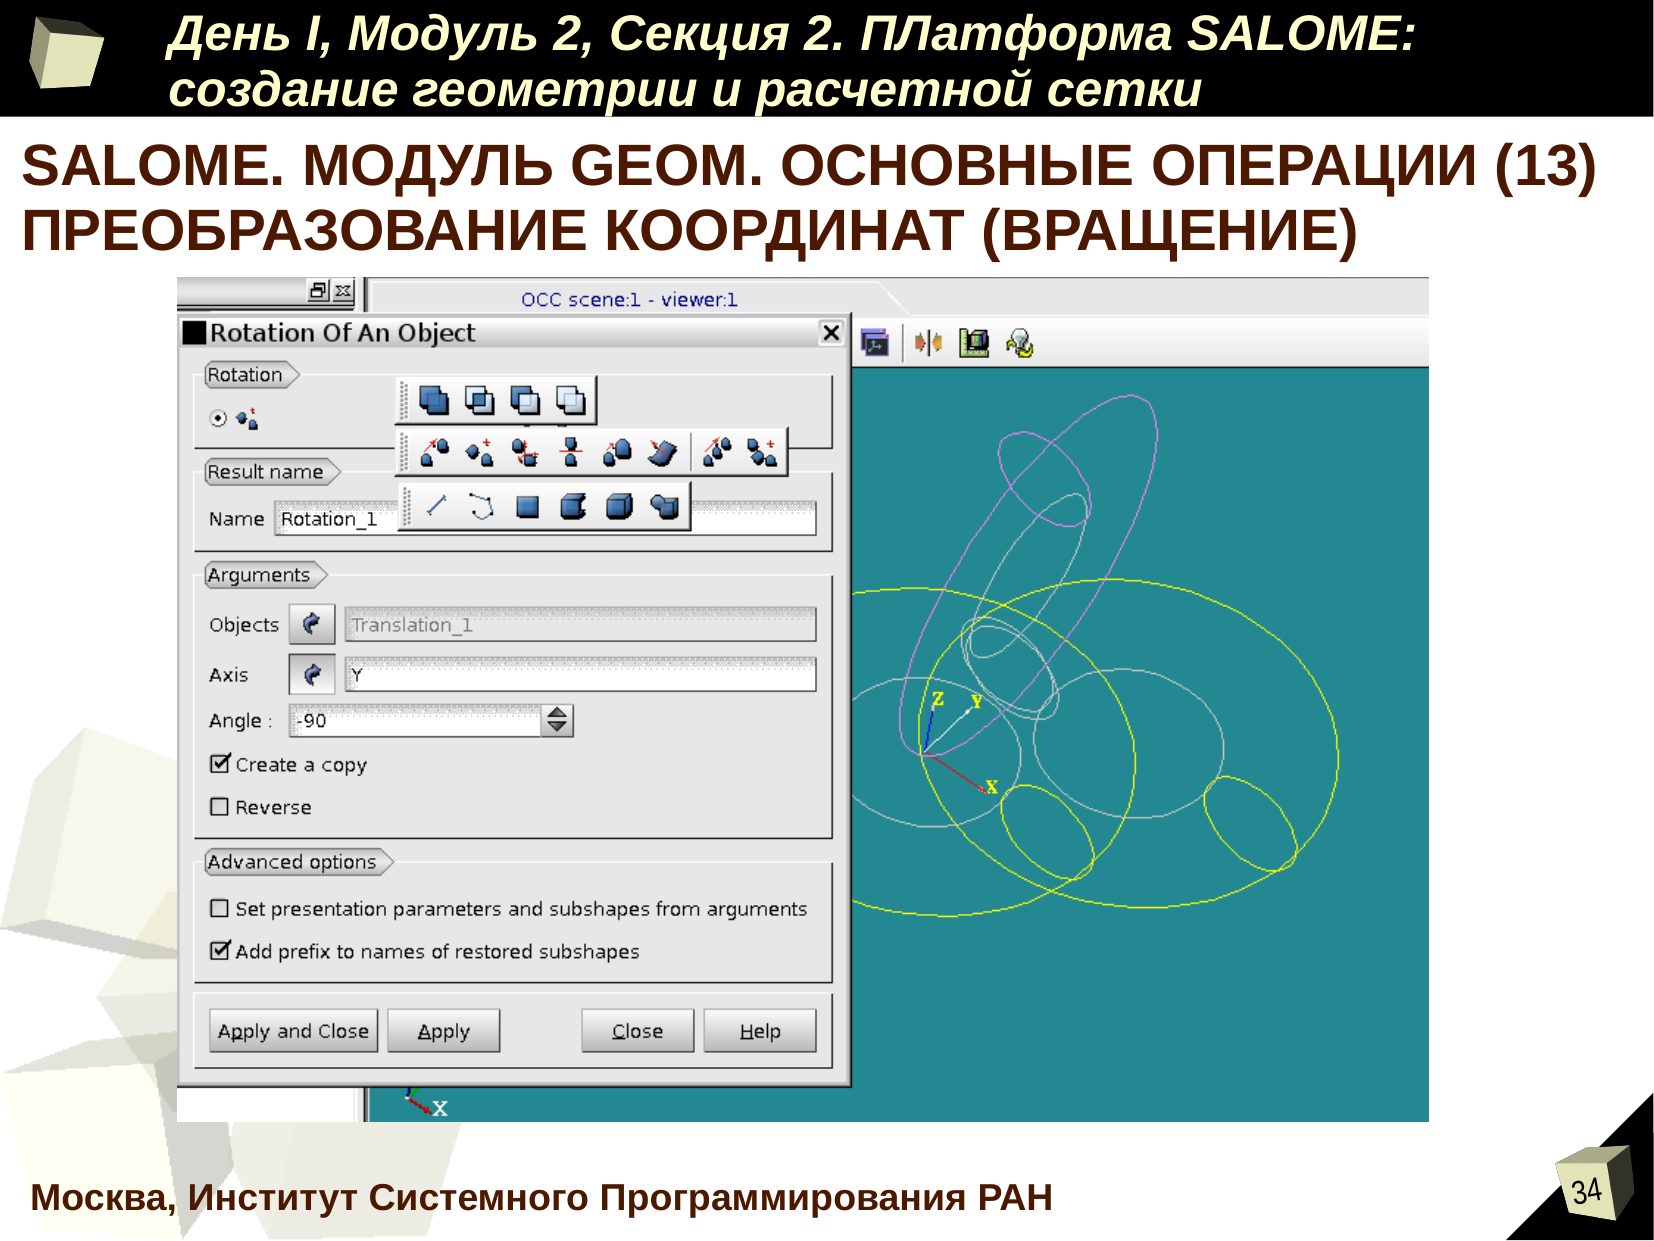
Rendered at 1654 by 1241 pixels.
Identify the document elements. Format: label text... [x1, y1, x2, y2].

picture [0, 277, 1429, 1241]
text_box SALOME. МОДУЛЬ GEOM. ОСНОВНЫЕ ОПЕРАЦИИ (13) ПРЕОБРАЗОВАНИЕ КООРДИНАТ (ВРАЩЕНИЕ) [6, 125, 1654, 271]
picture [464, 1193, 472, 1198]
